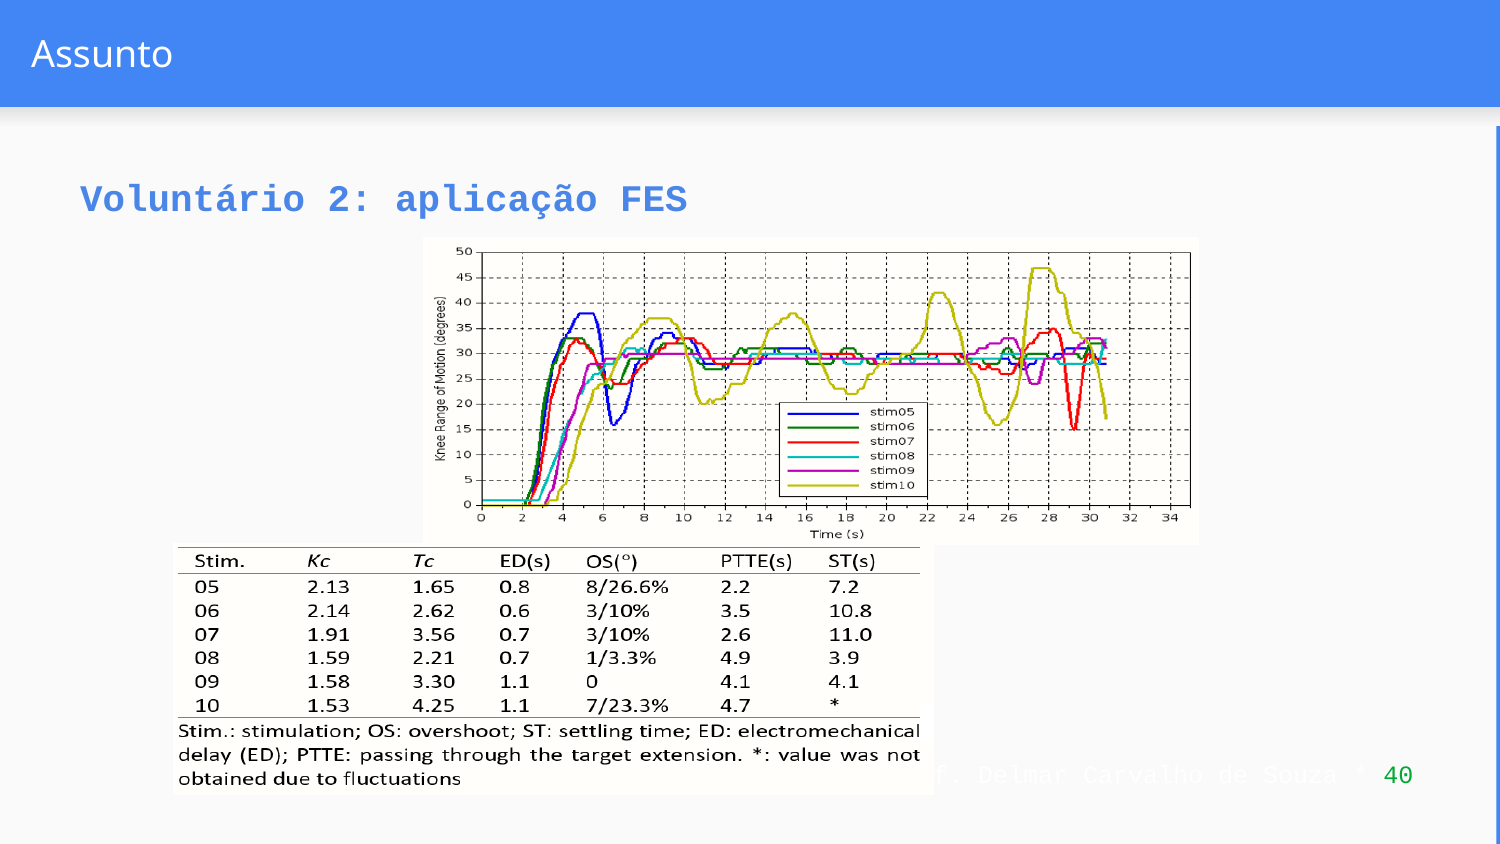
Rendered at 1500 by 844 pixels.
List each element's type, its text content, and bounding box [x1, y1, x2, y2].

picture [173, 237, 1199, 795]
title Assunto [16, 2, 1464, 102]
text_box Voluntário 2: aplicação FES [40, 152, 1447, 780]
